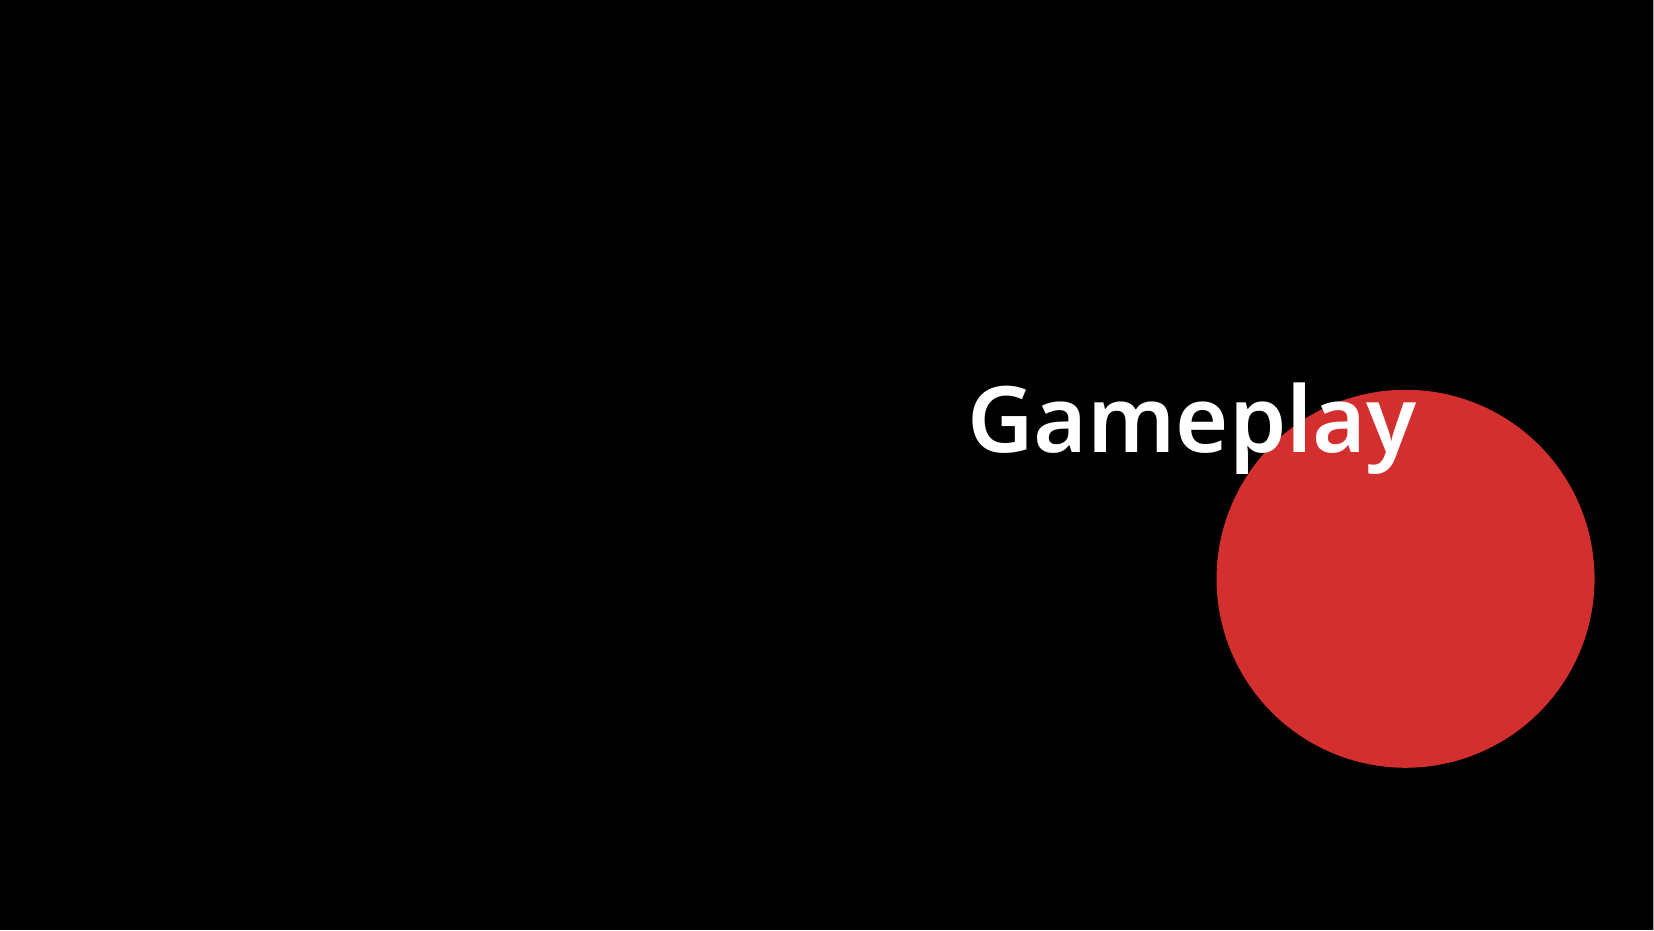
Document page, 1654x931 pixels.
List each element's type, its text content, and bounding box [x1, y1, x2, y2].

text_box Gameplay [944, 354, 1418, 468]
text_box [1216, 390, 1595, 768]
